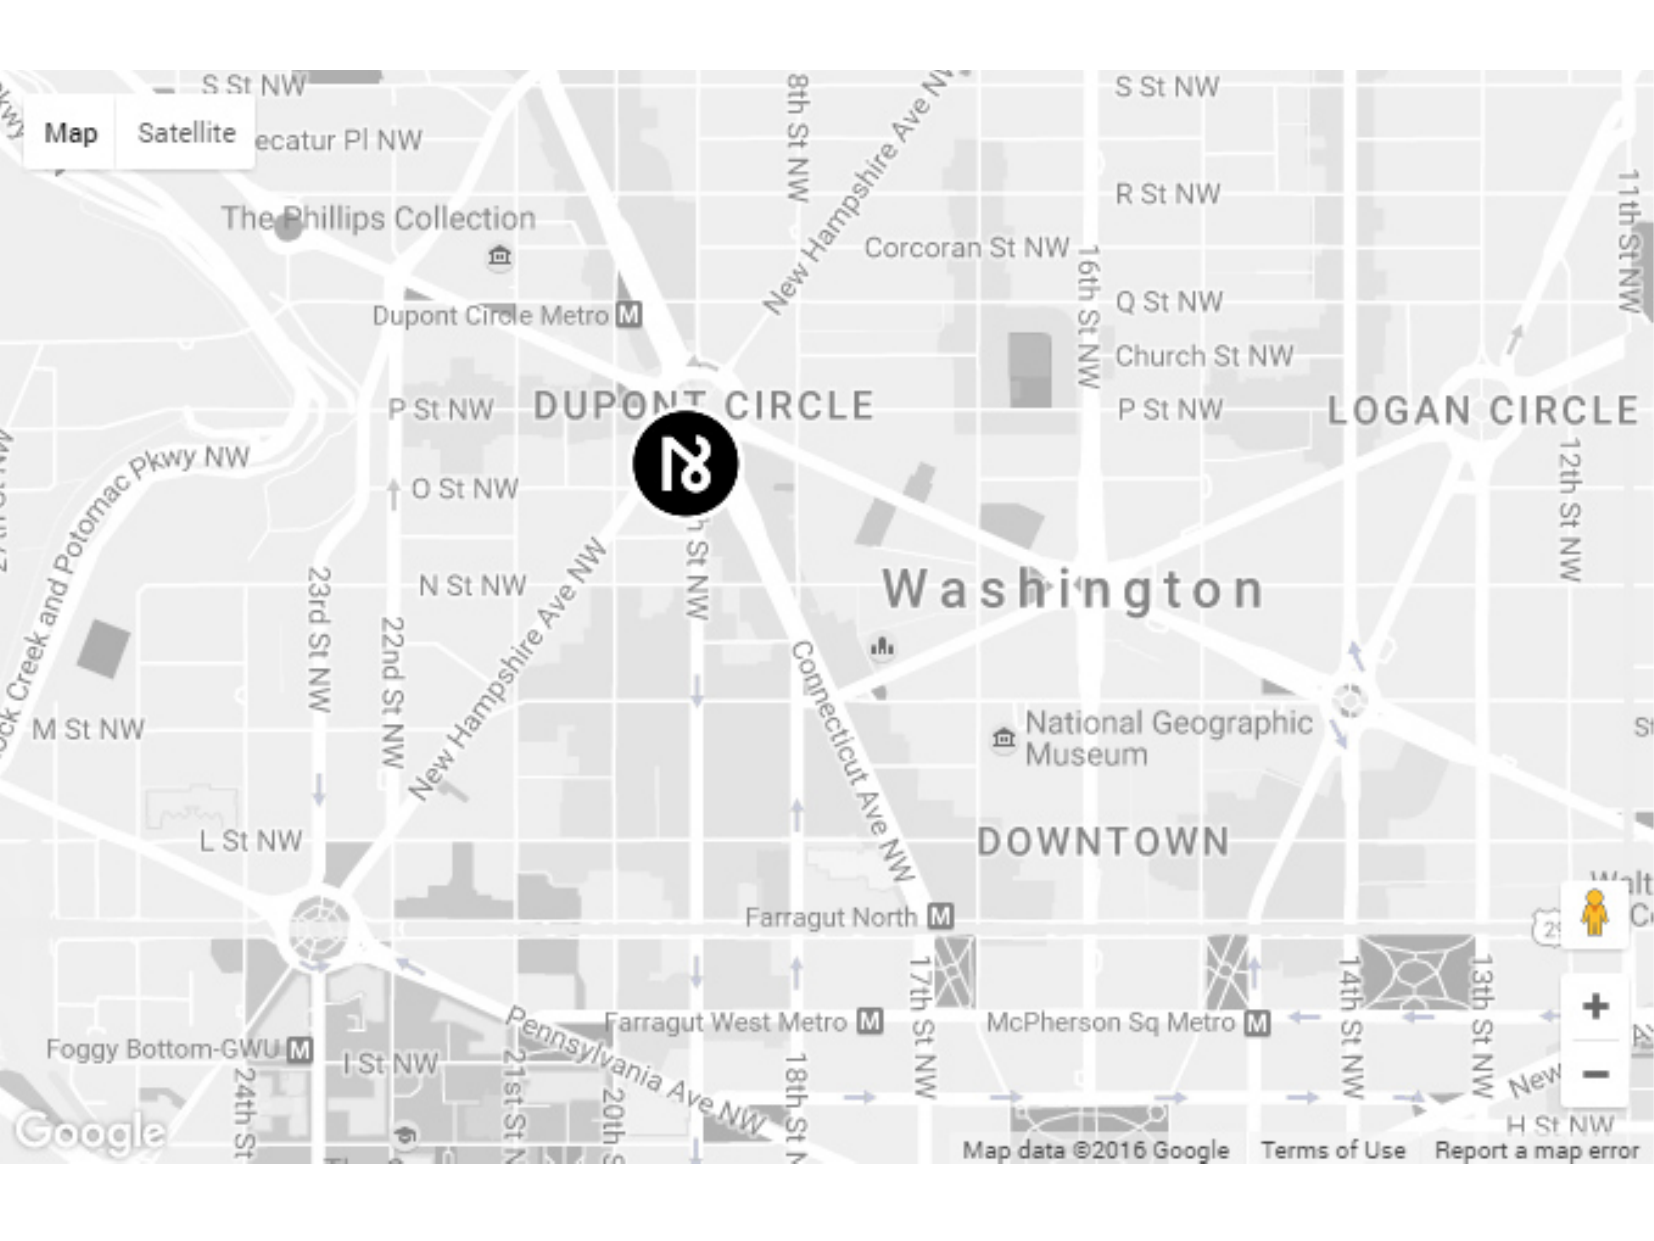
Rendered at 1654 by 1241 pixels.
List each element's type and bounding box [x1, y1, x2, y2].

picture [0, 70, 1654, 1164]
